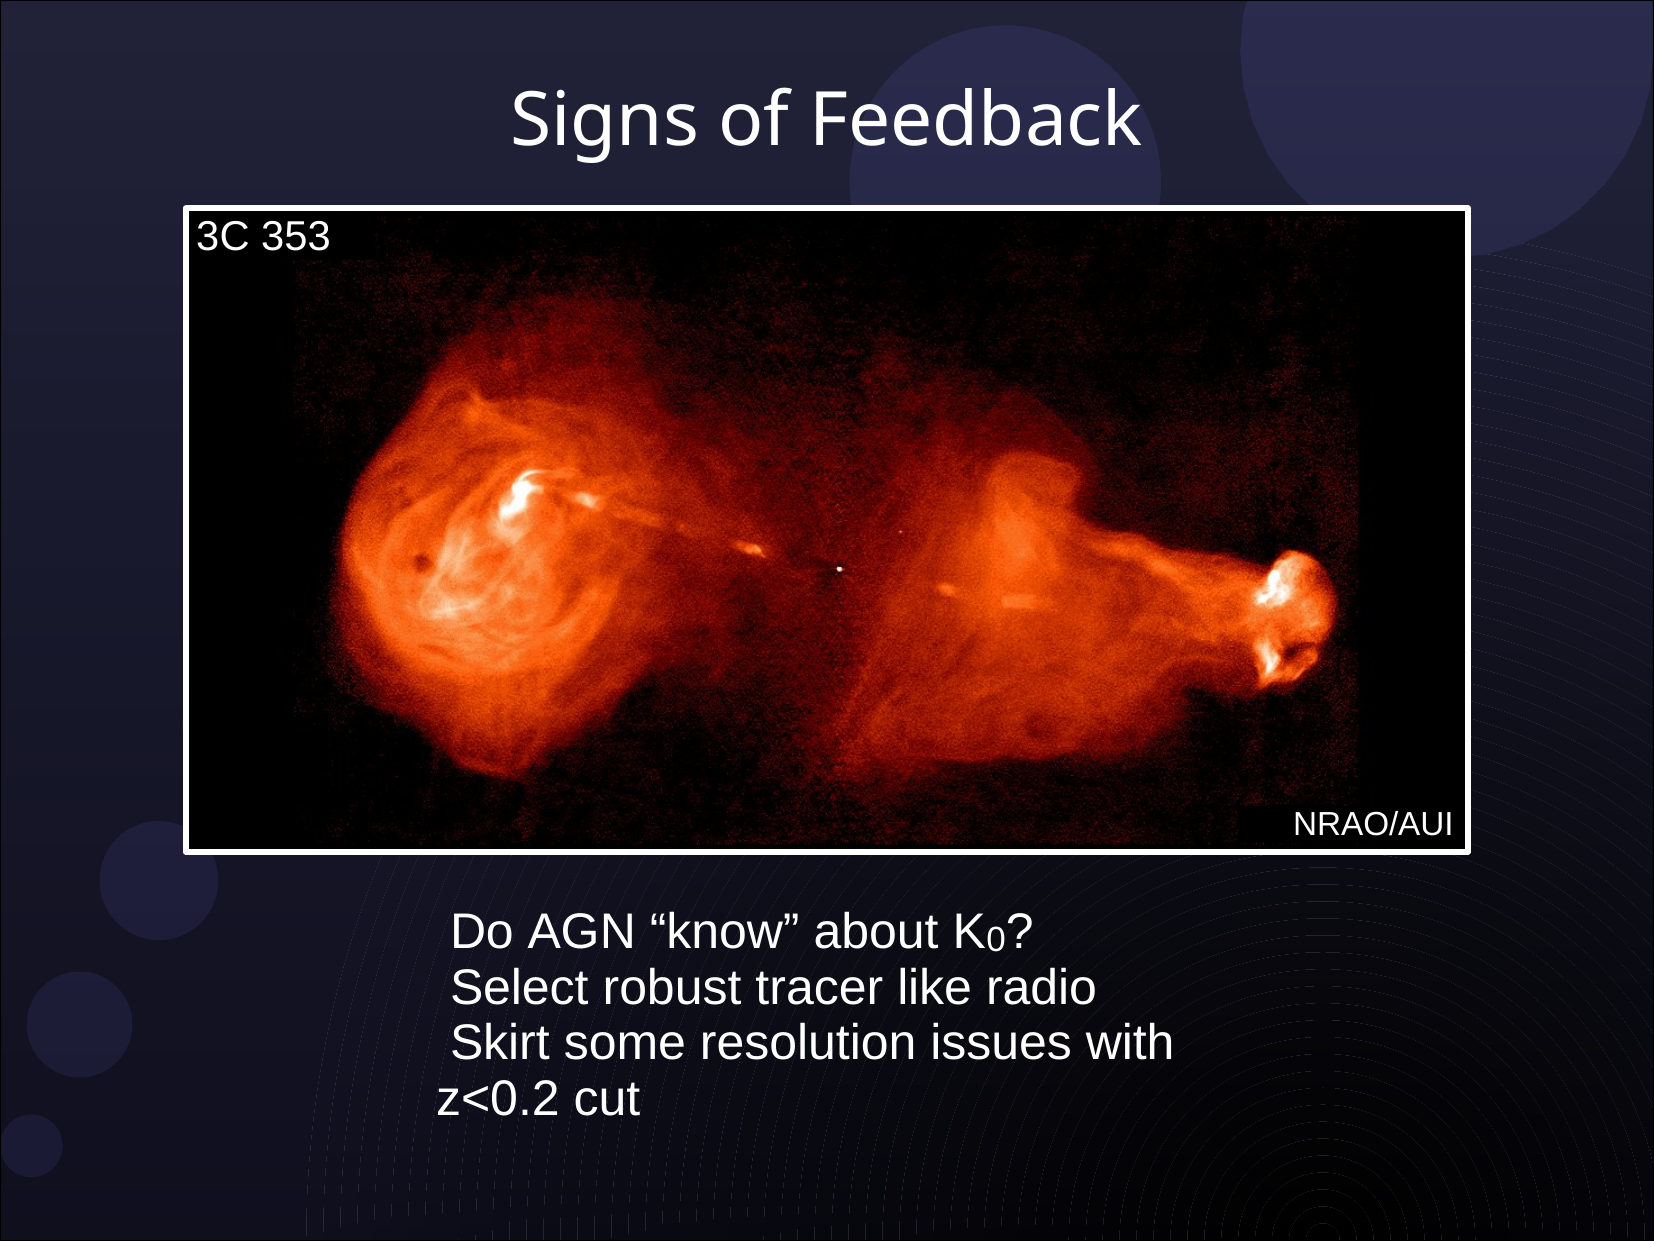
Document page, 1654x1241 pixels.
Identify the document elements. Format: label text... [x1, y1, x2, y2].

picture [188, 211, 1465, 849]
text_box Do AGN “know” about K0? Select robust tracer like radio Skirt some resolution issues with z<0.2 cut [433, 900, 1221, 1175]
text_box Signs of Feedback [151, 65, 1502, 172]
text_box NRAO/AUI [1237, 805, 1463, 843]
text_box 3C 353 [196, 213, 376, 260]
